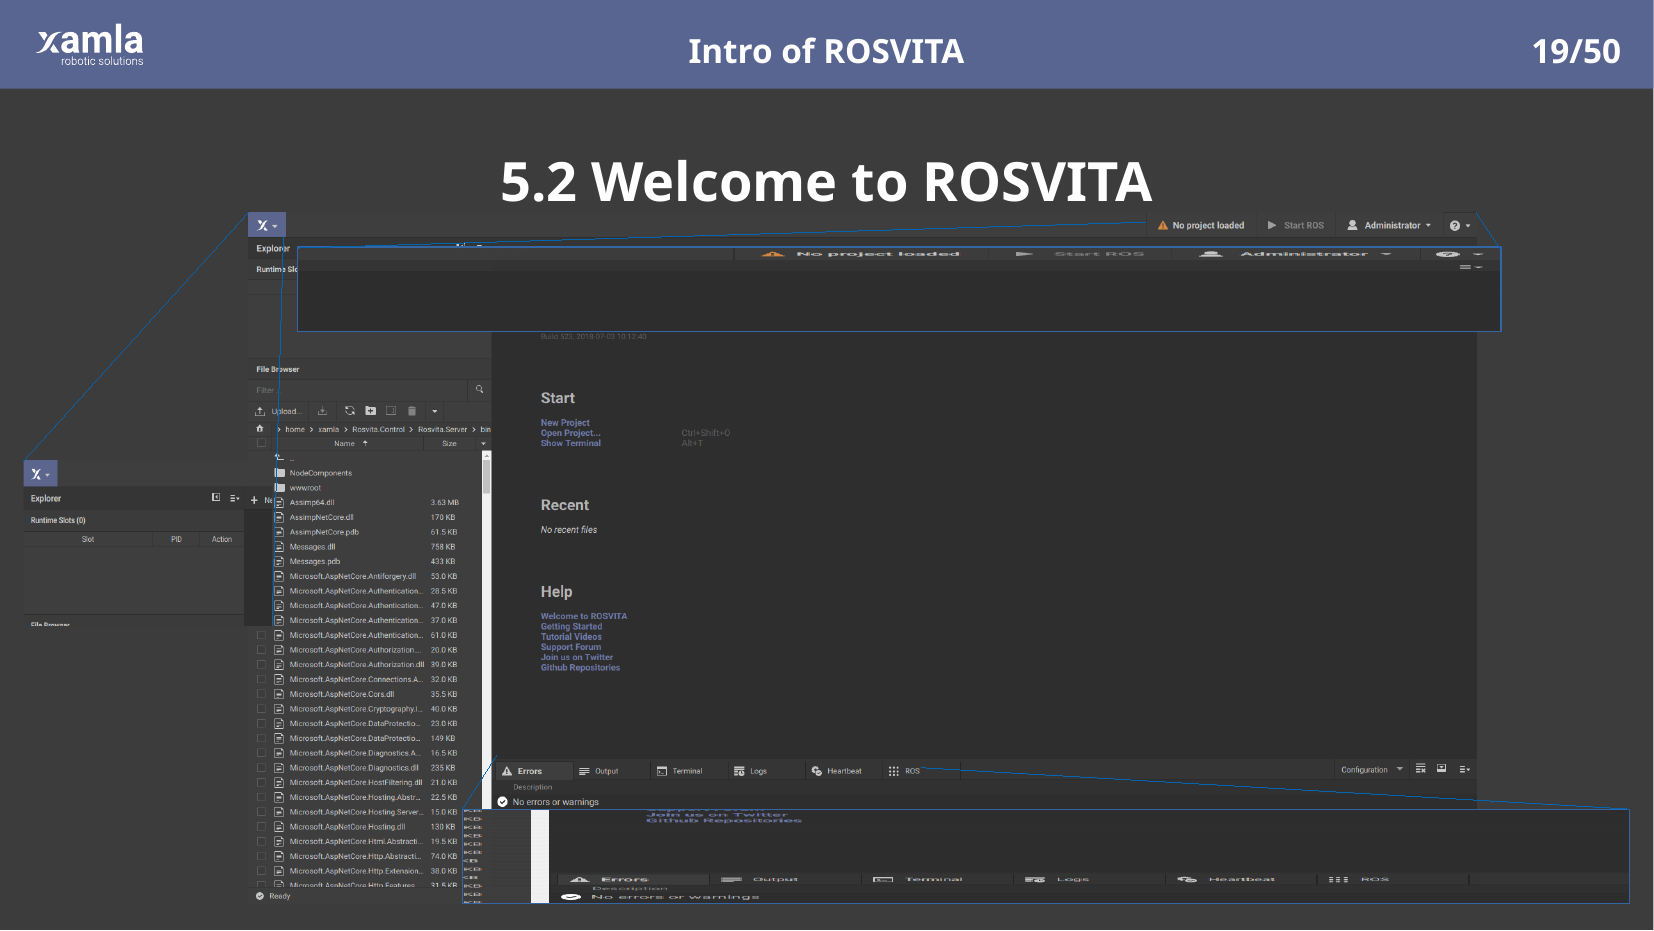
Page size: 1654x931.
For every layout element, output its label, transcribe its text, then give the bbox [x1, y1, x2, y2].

text_box Intro of ROSVITA [296, 20, 1357, 80]
picture [23, 212, 1630, 904]
text_box [0, 0, 1654, 89]
picture [298, 248, 1501, 331]
text_box 5.2 Welcome to ROSVITA [188, 135, 1465, 223]
picture [35, 23, 143, 65]
text_box 19/50 [1511, 20, 1636, 80]
